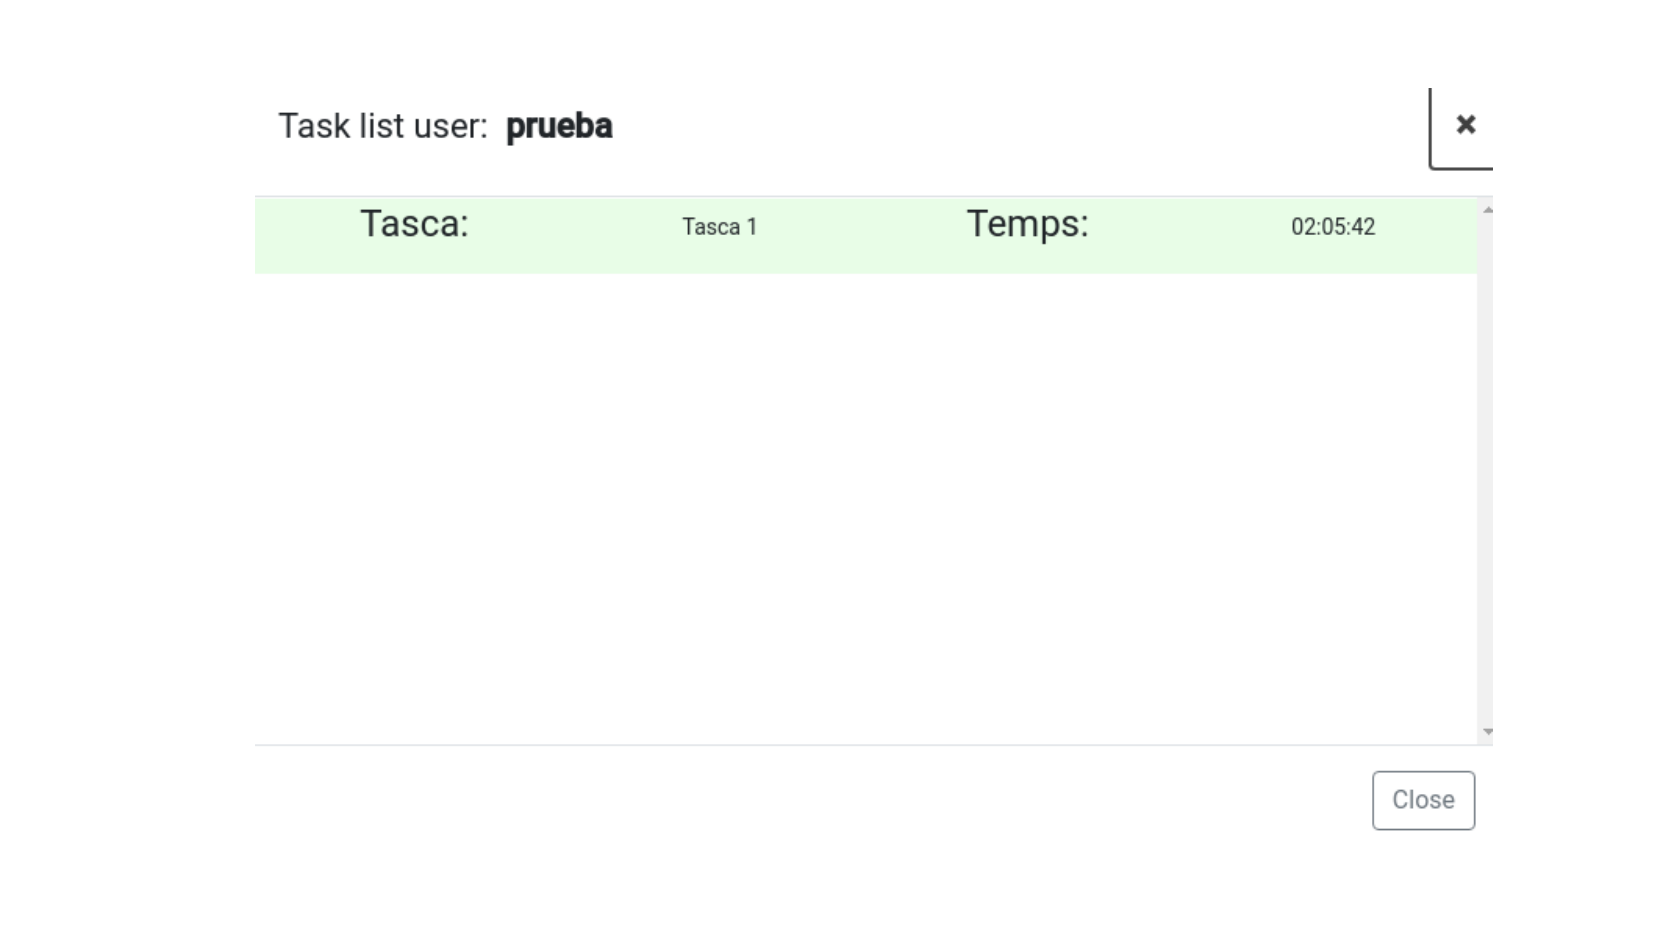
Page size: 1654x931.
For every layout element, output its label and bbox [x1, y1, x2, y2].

picture [255, 88, 1493, 841]
